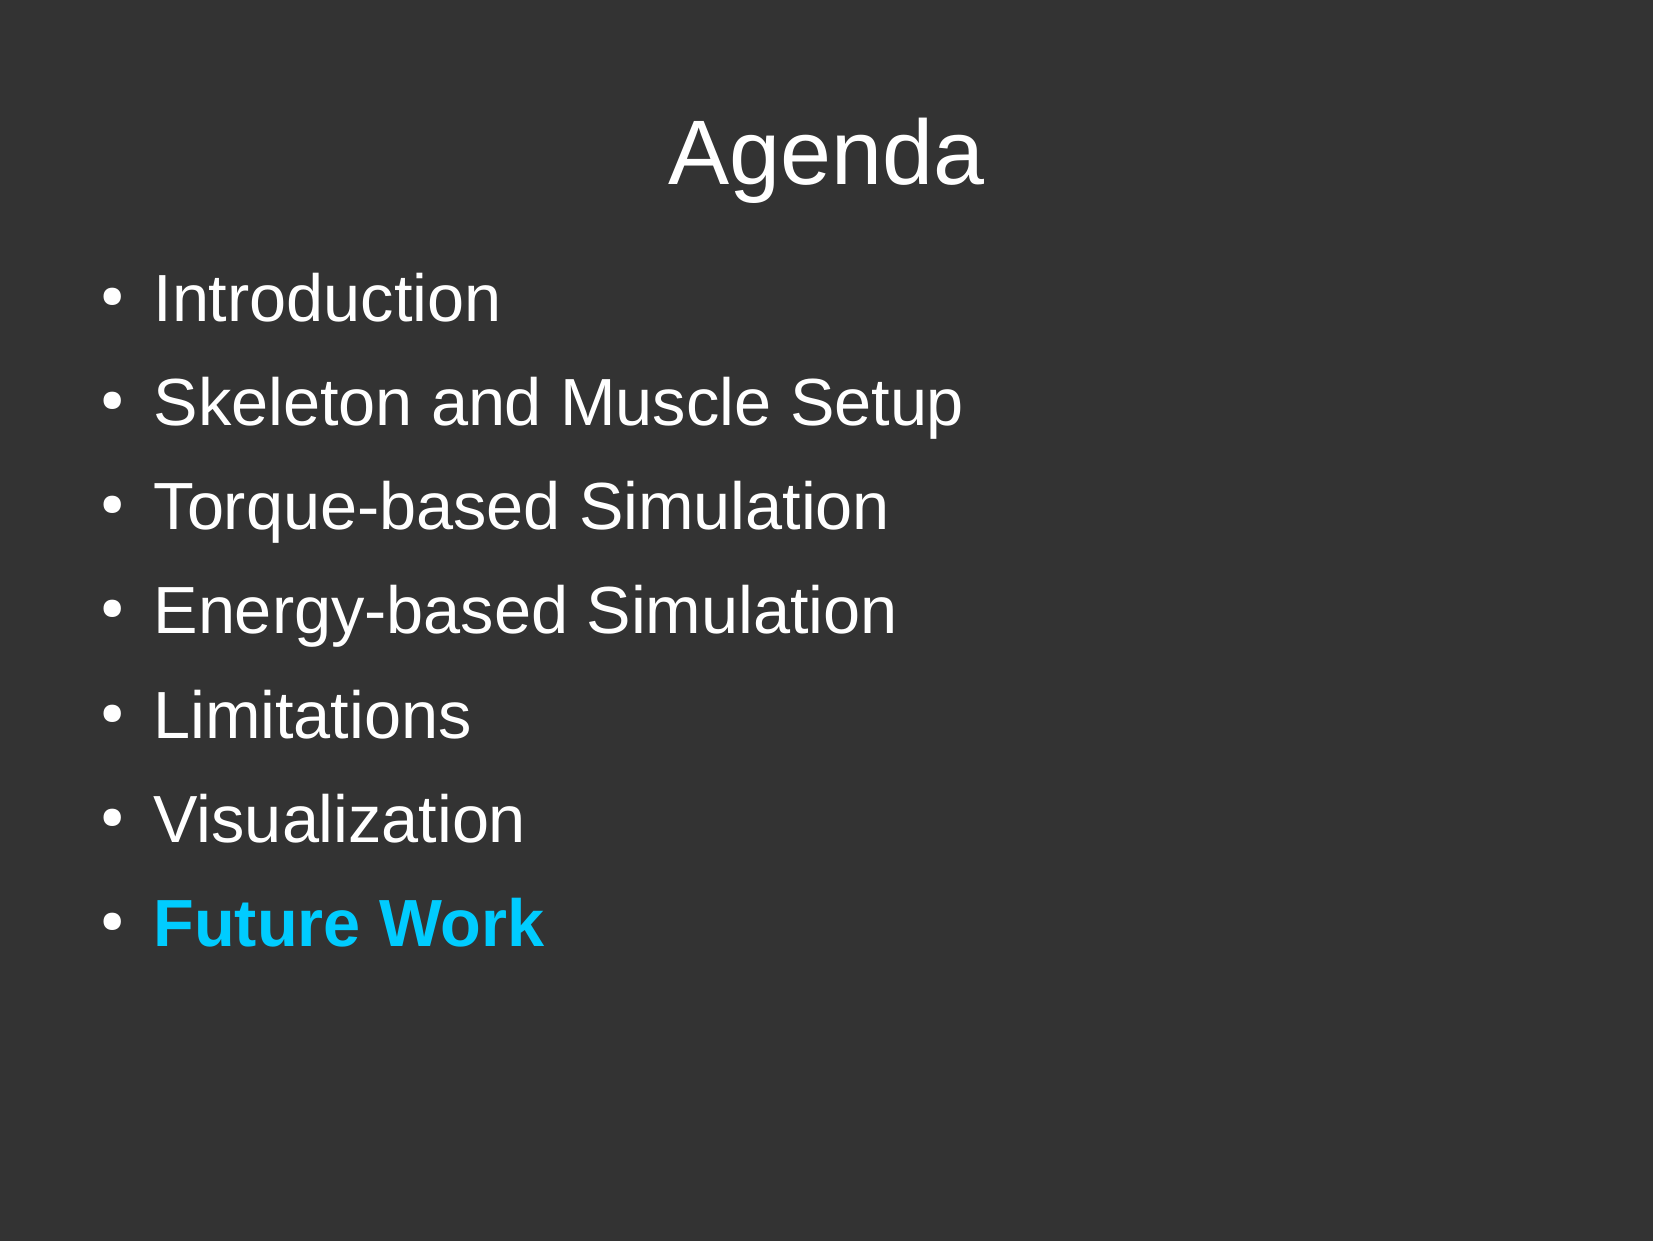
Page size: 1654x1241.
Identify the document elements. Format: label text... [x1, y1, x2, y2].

title Agenda [82, 49, 1571, 257]
list Introduction Skeleton and Muscle Setup Torque-based Simulation Energy-based Simulation Limitations Visualization Future Work [82, 260, 1571, 1080]
